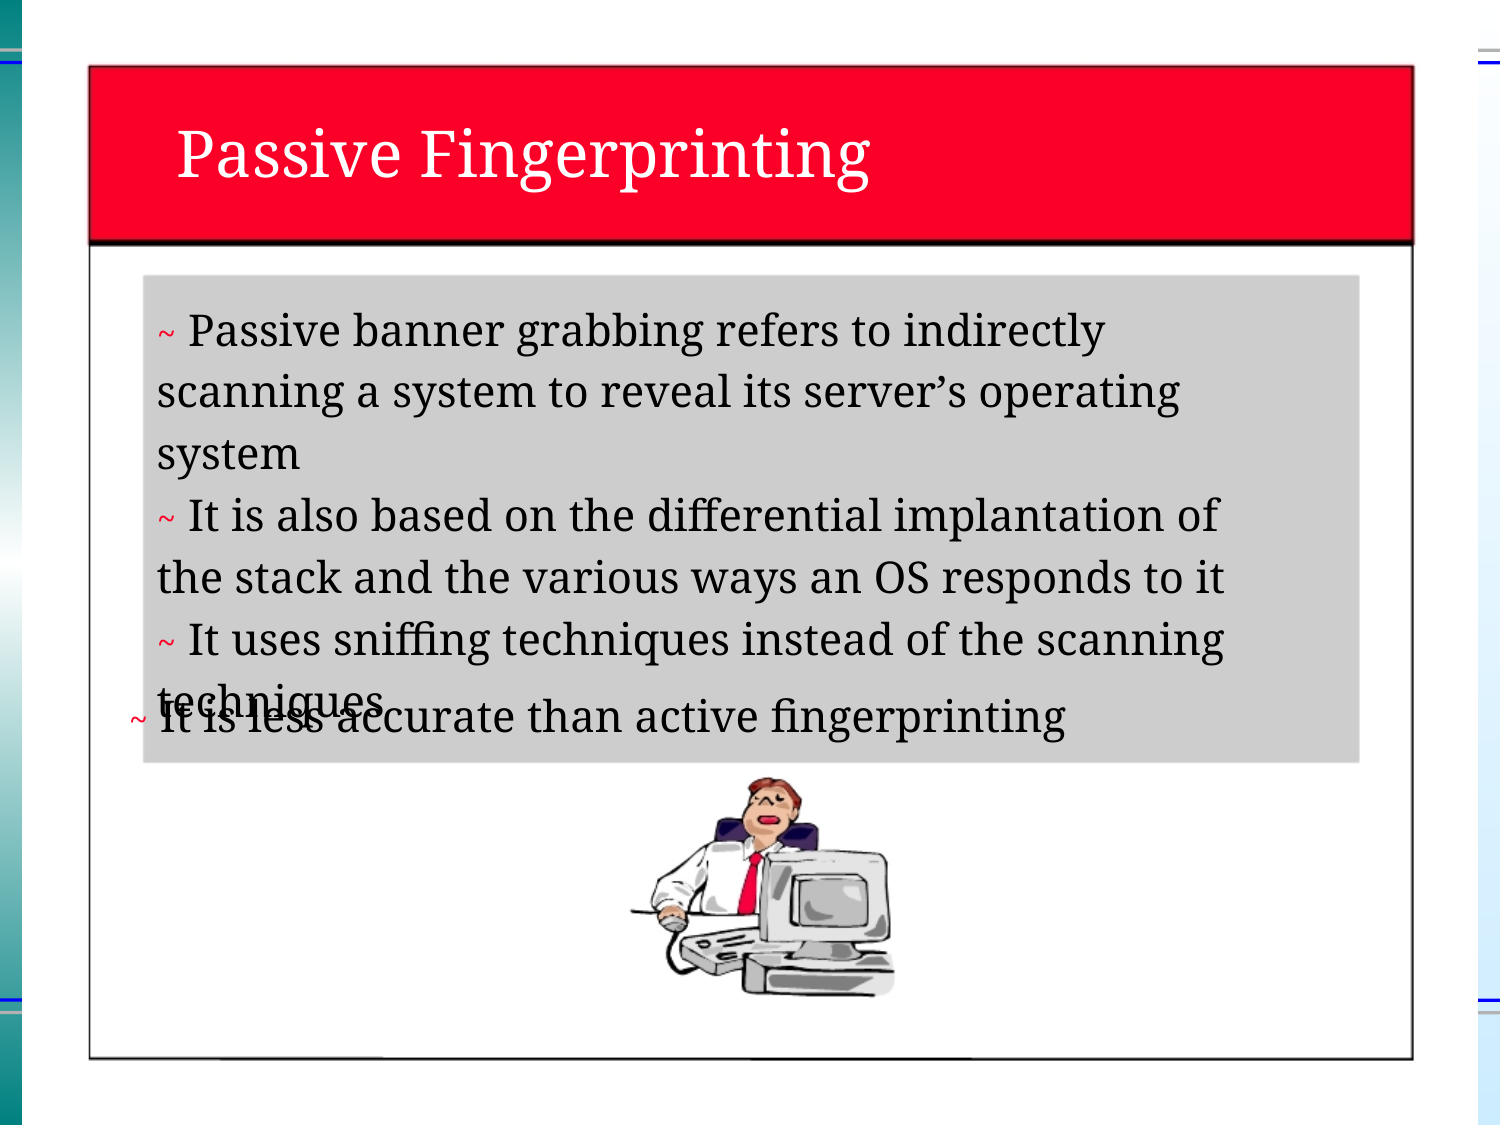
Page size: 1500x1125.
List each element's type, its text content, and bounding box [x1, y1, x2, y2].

text_box ~ Passive banner grabbing refers to indirectly scanning a system to reveal its server’s operating system ~ It is also based on the differential implantation of the stack and the various ways an OS responds to it ~ It uses sniffing techniques instead of the scanning techniques [156, 285, 1289, 734]
picture [22, 0, 1500, 1125]
text_box ~ It is less accurate than active fingerprinting [128, 690, 1094, 750]
text_box Passive Fingerprinting [176, 116, 903, 199]
